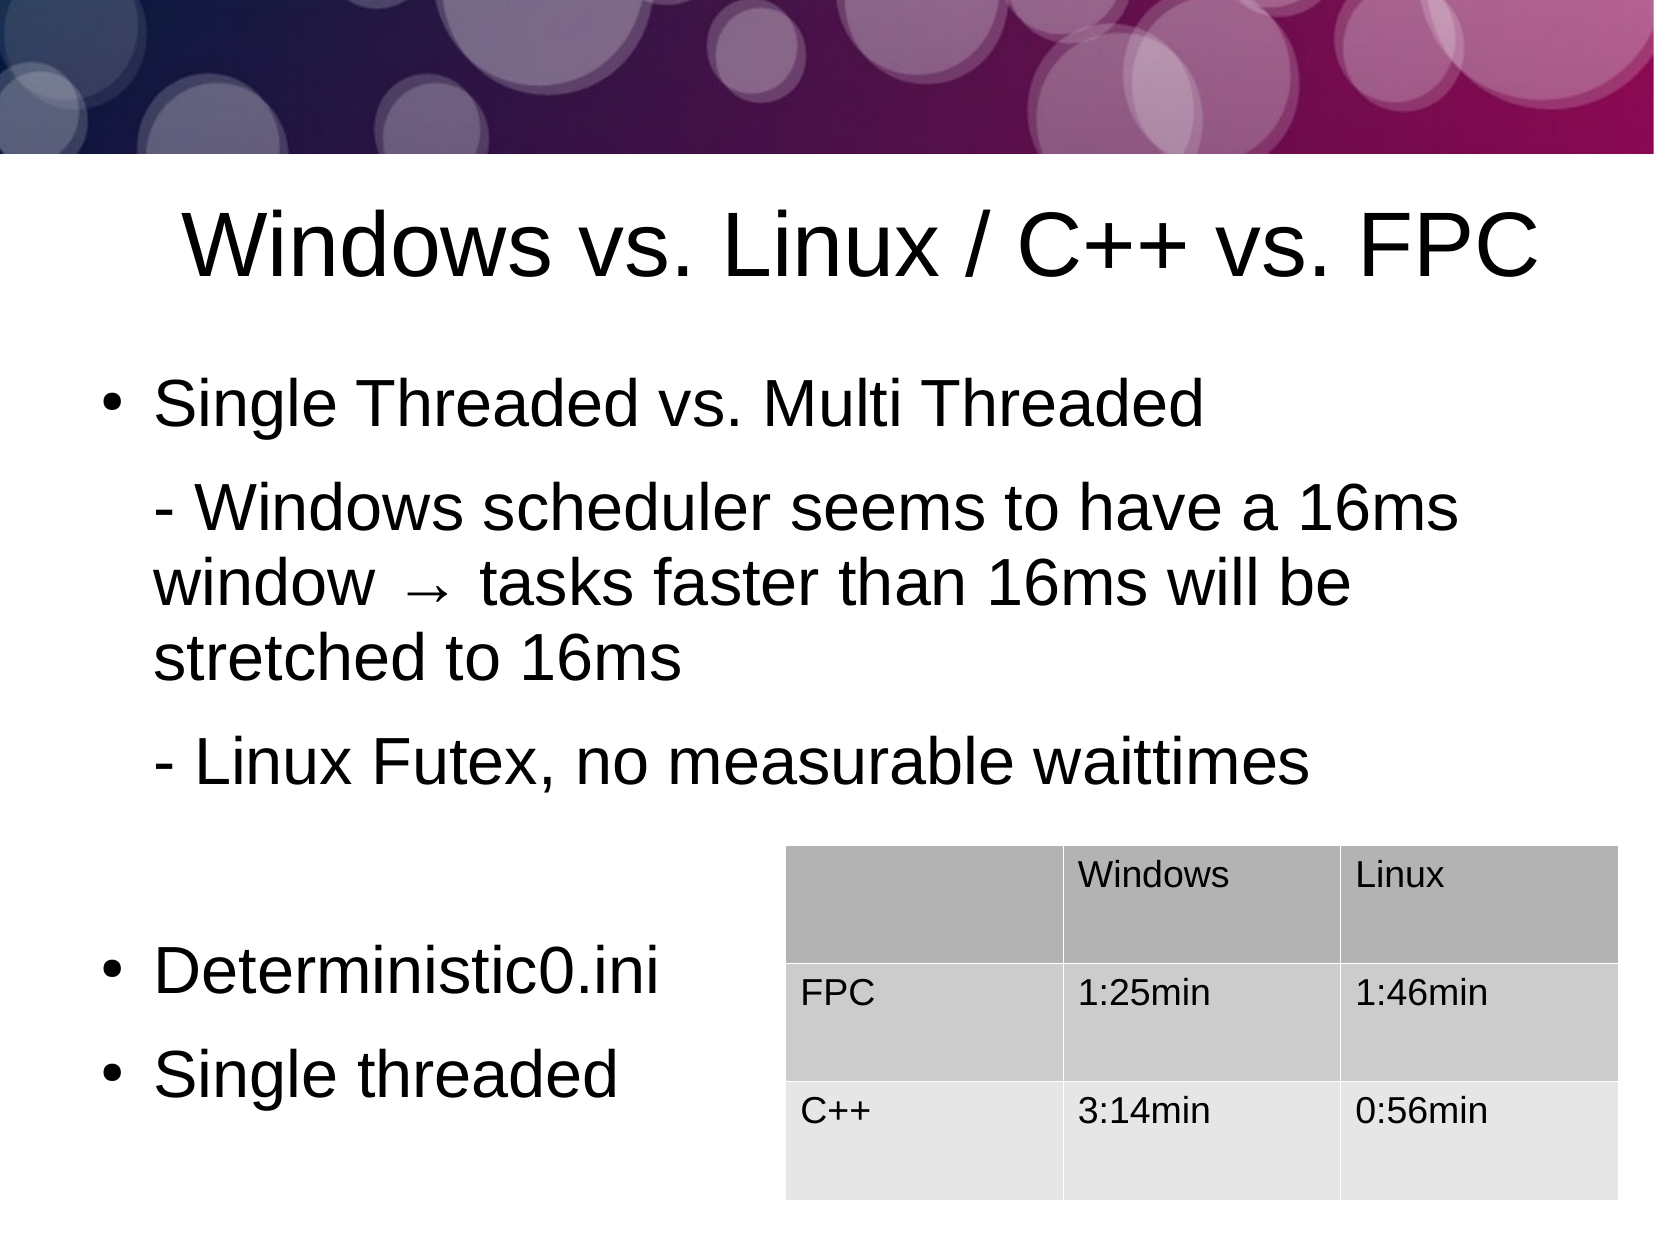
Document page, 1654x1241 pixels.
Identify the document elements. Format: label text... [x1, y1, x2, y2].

table_cell 1:25min [1064, 964, 1340, 1081]
table_header Linux [1341, 846, 1618, 963]
table_cell C++ [786, 1082, 1063, 1200]
list Single Threaded vs. Multi Threaded - Windows scheduler seems to have a 16ms window → tasks faster than 16ms will be stretched to 16ms - Linux Futex, no measurable waittimes Deterministic0.ini Single threaded [82, 366, 1571, 1216]
table_cell 1:46min [1341, 964, 1618, 1081]
table_header Windows [1064, 846, 1340, 963]
table_header [786, 846, 1063, 963]
picture [0, 0, 1654, 154]
table_cell FPC [786, 964, 1063, 1081]
title Windows vs. Linux / C++ vs. FPC [82, 159, 1571, 331]
table_cell 3:14min [1064, 1082, 1340, 1200]
table_cell 0:56min [1341, 1082, 1618, 1200]
